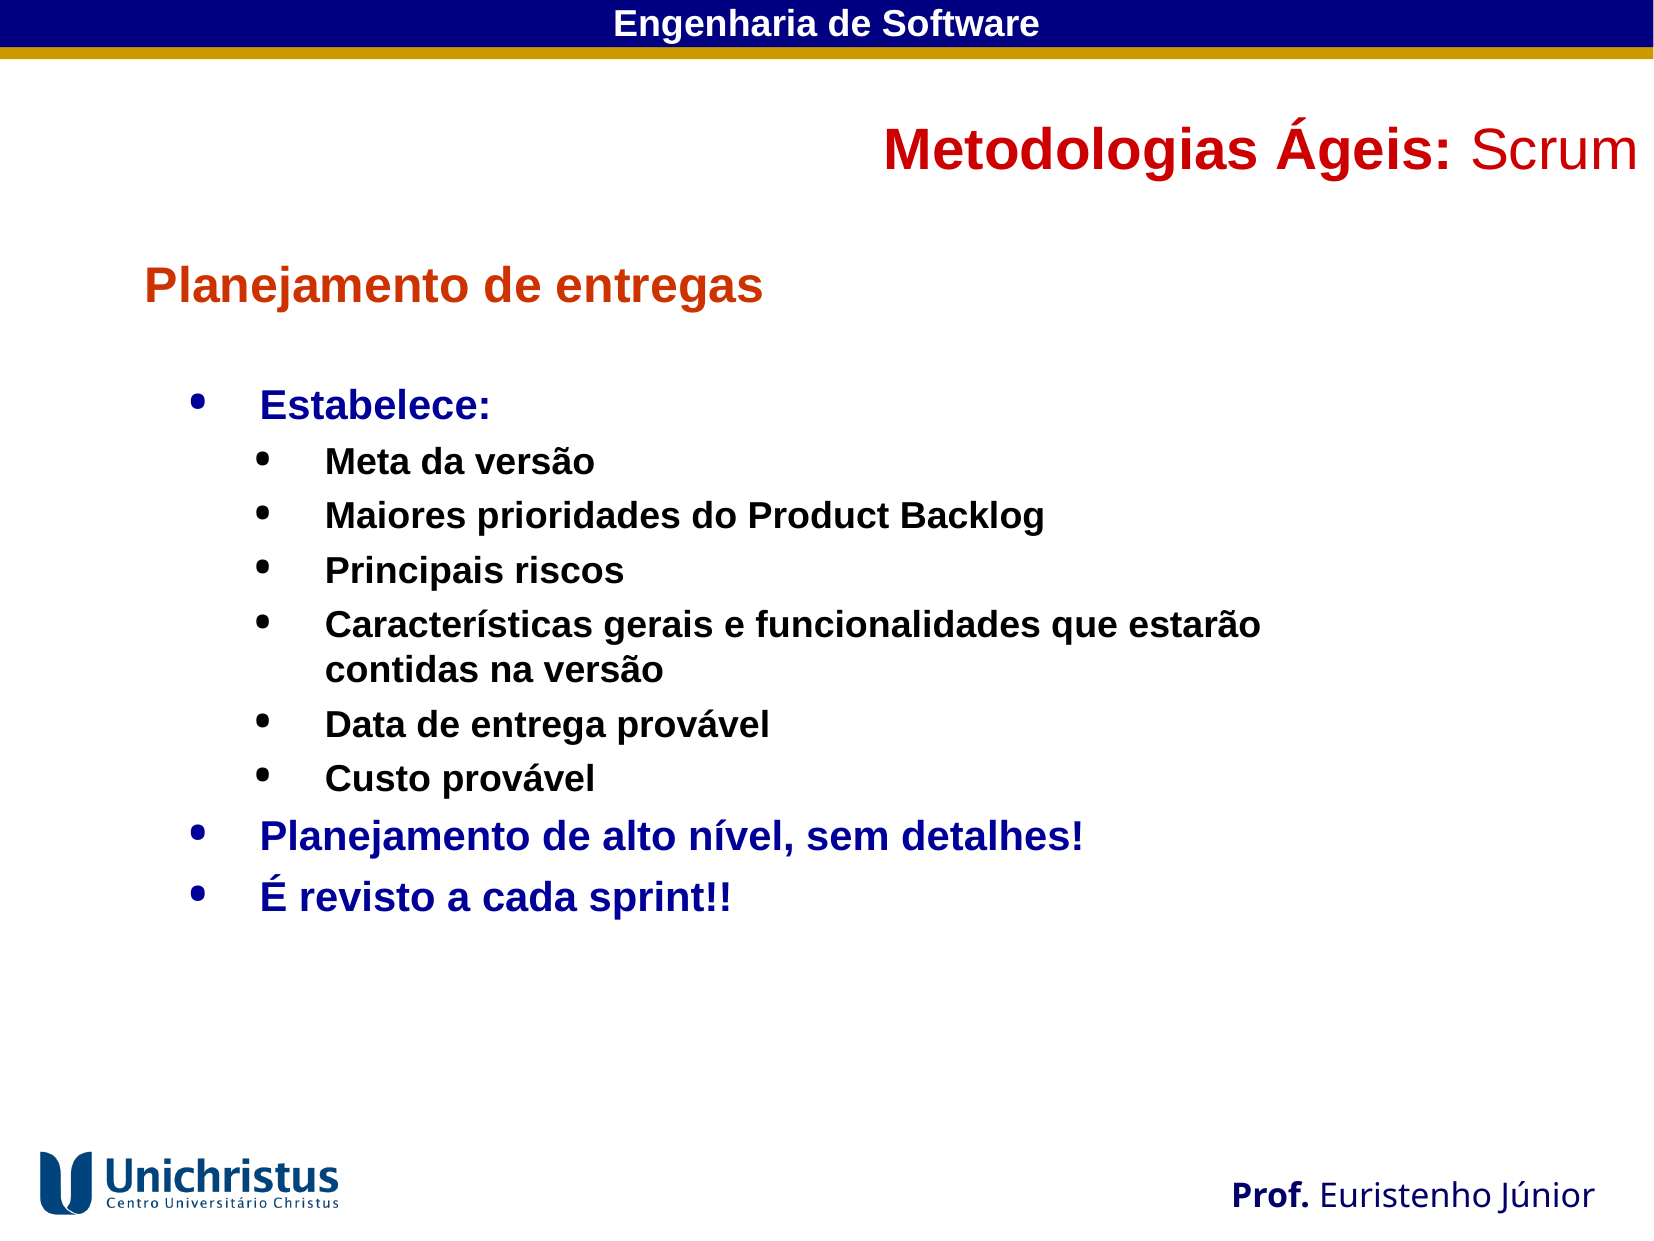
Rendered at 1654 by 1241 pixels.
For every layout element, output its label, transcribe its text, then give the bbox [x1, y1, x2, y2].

text_box Metodologias Ágeis: Scrum [869, 109, 1654, 189]
picture [129, 188, 1405, 1046]
text_box Engenharia de Software [0, 0, 1654, 48]
text_box [0, 48, 1654, 60]
picture [35, 1148, 343, 1217]
text_box Prof. Euristenho Júnior [1216, 1163, 1654, 1224]
